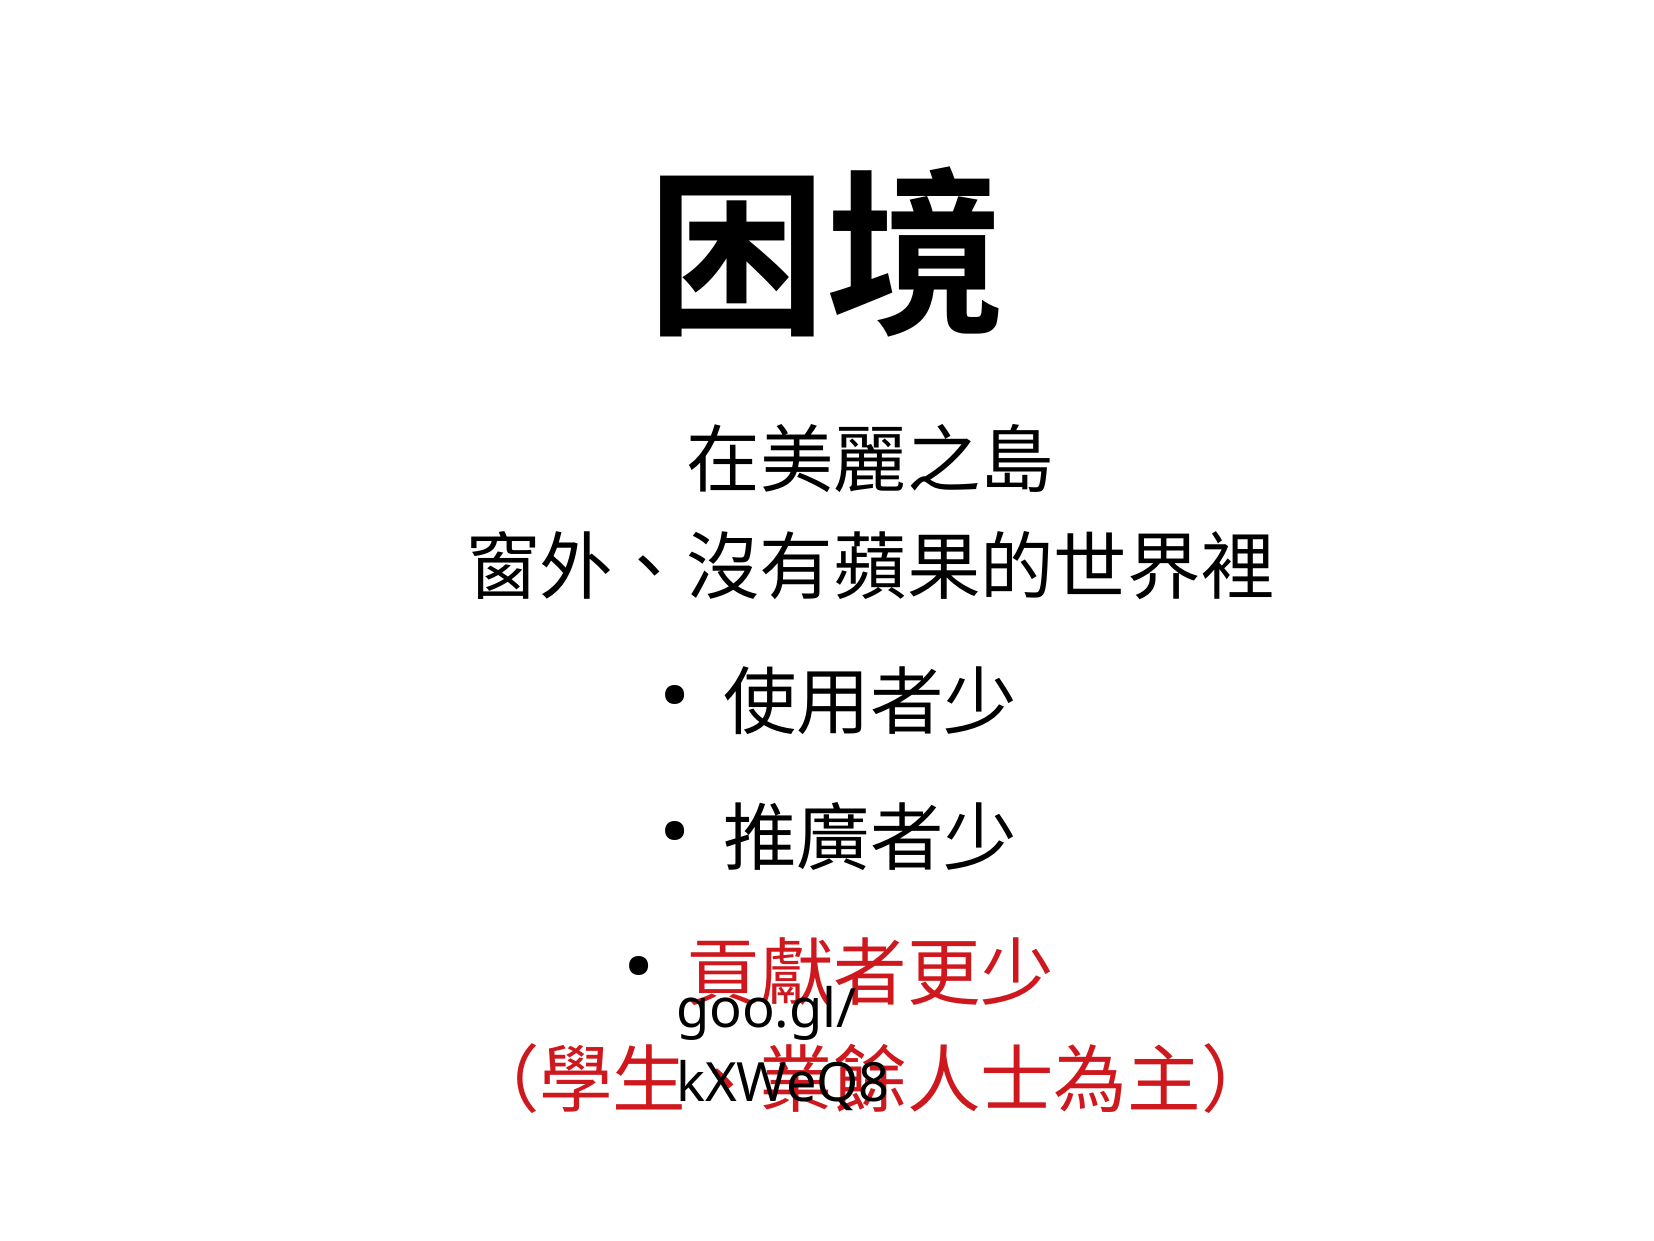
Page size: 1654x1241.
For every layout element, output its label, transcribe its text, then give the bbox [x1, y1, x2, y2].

list 在美麗之島 窗外、沒有蘋果的世界裡 使用者少 推廣者少 貢獻者更少 （學生、業餘人士為主） [242, 401, 1430, 1134]
text_box goo.gl/kXWeQ8 [661, 962, 1076, 1046]
title 困境 [82, 94, 1571, 390]
